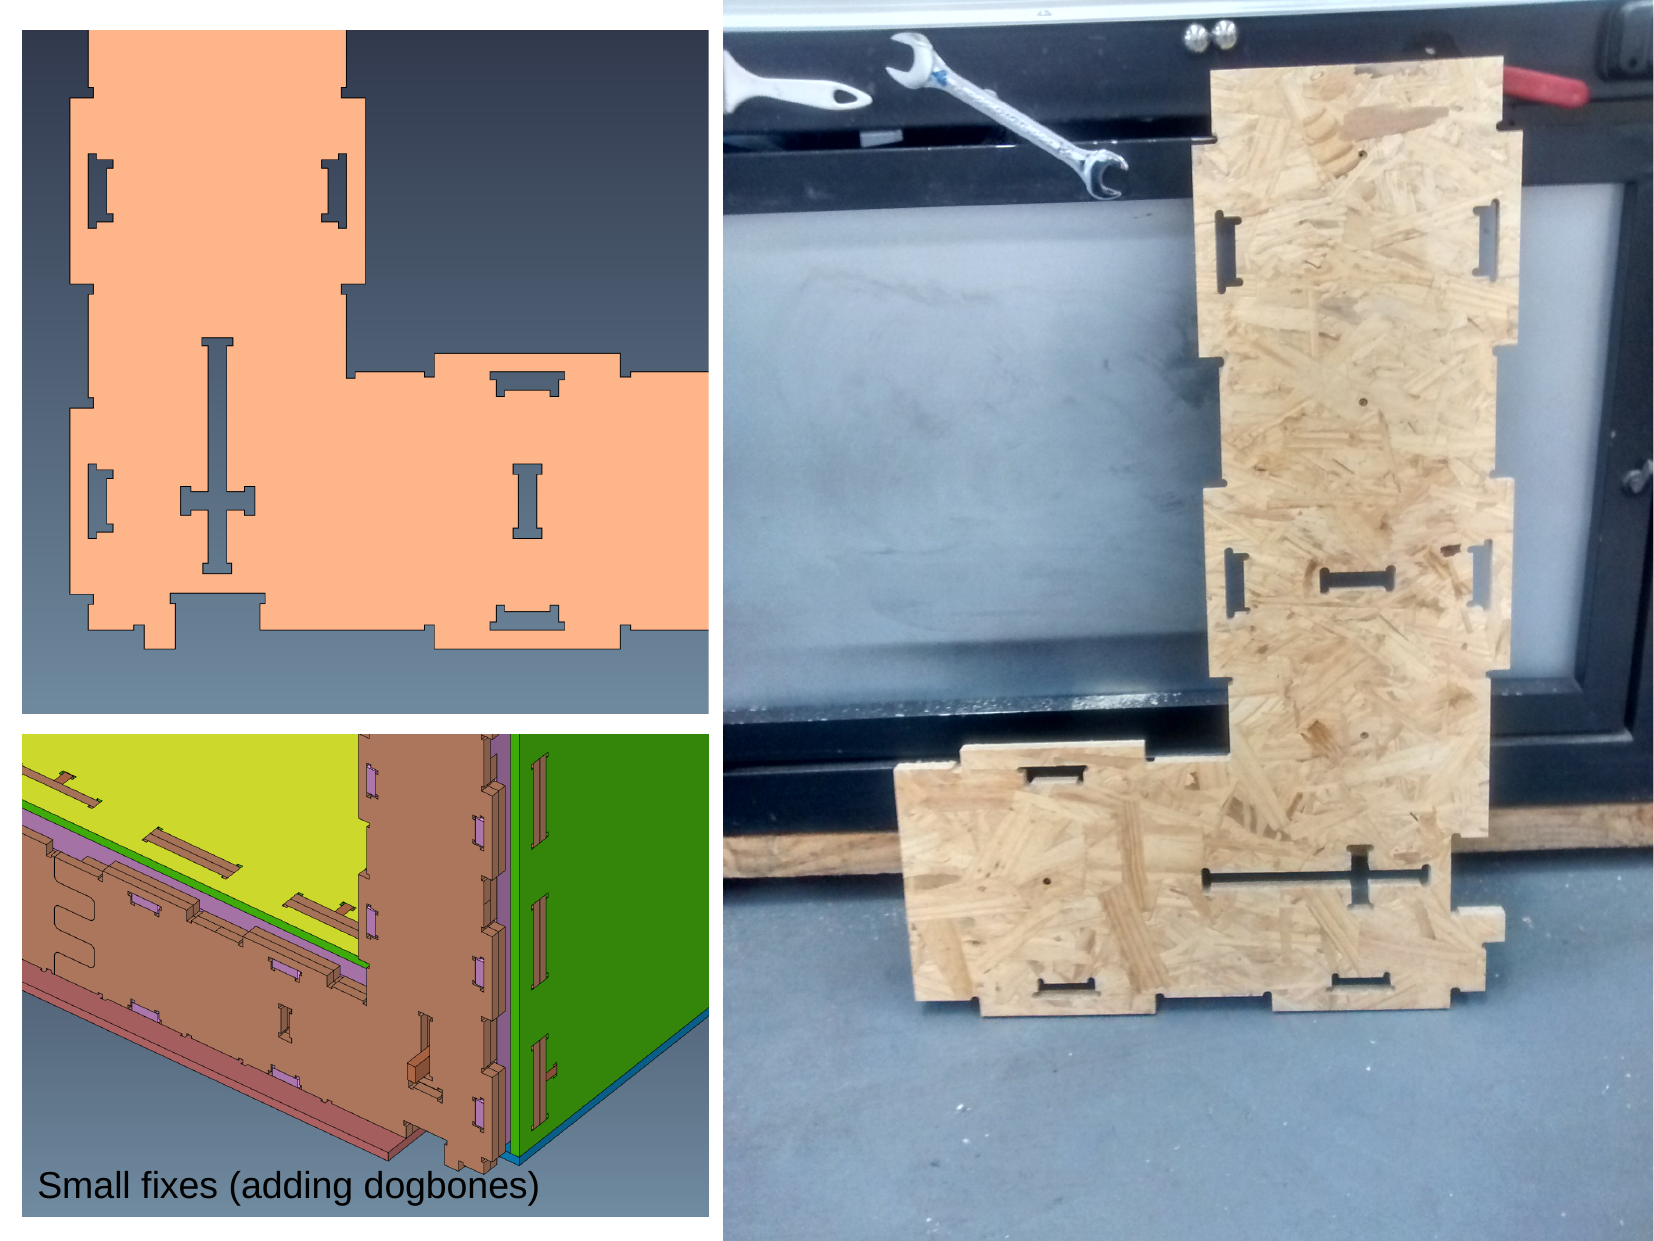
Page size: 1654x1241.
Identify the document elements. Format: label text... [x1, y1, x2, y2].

text_box Small fixes (adding dogbones) [22, 1157, 804, 1215]
picture [723, 0, 1654, 1241]
picture [22, 734, 709, 1157]
picture [22, 30, 709, 714]
picture [532, 1018, 709, 1157]
